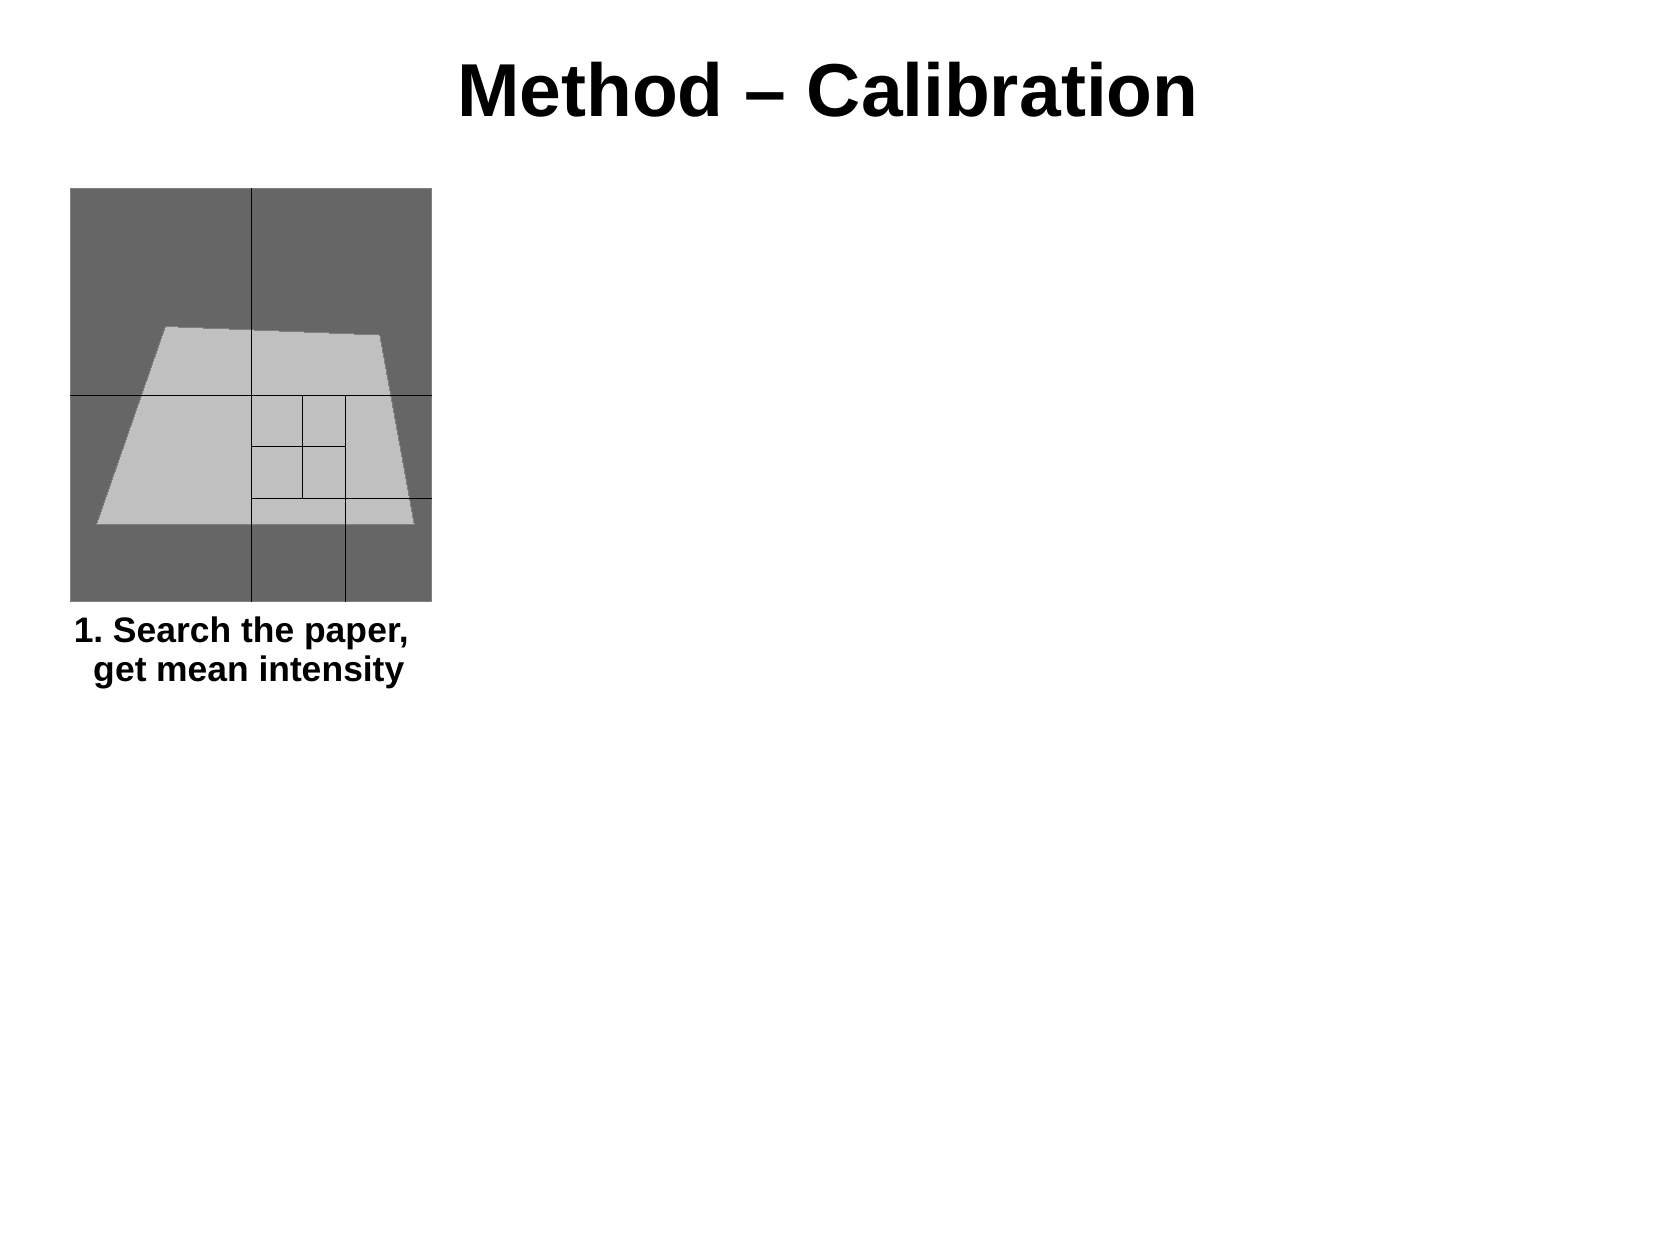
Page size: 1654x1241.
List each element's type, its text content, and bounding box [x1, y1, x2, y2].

text_box Method – Calibration [442, 41, 1398, 141]
text_box [252, 499, 345, 602]
text_box [346, 499, 432, 602]
text_box [70, 188, 251, 395]
text_box 1. Search the paper, get mean intensity [58, 602, 424, 698]
text_box [346, 396, 432, 498]
text_box [303, 447, 345, 498]
text_box [252, 396, 302, 446]
text_box [70, 396, 251, 602]
text_box [252, 188, 432, 395]
text_box [252, 447, 302, 498]
text_box [303, 396, 345, 446]
